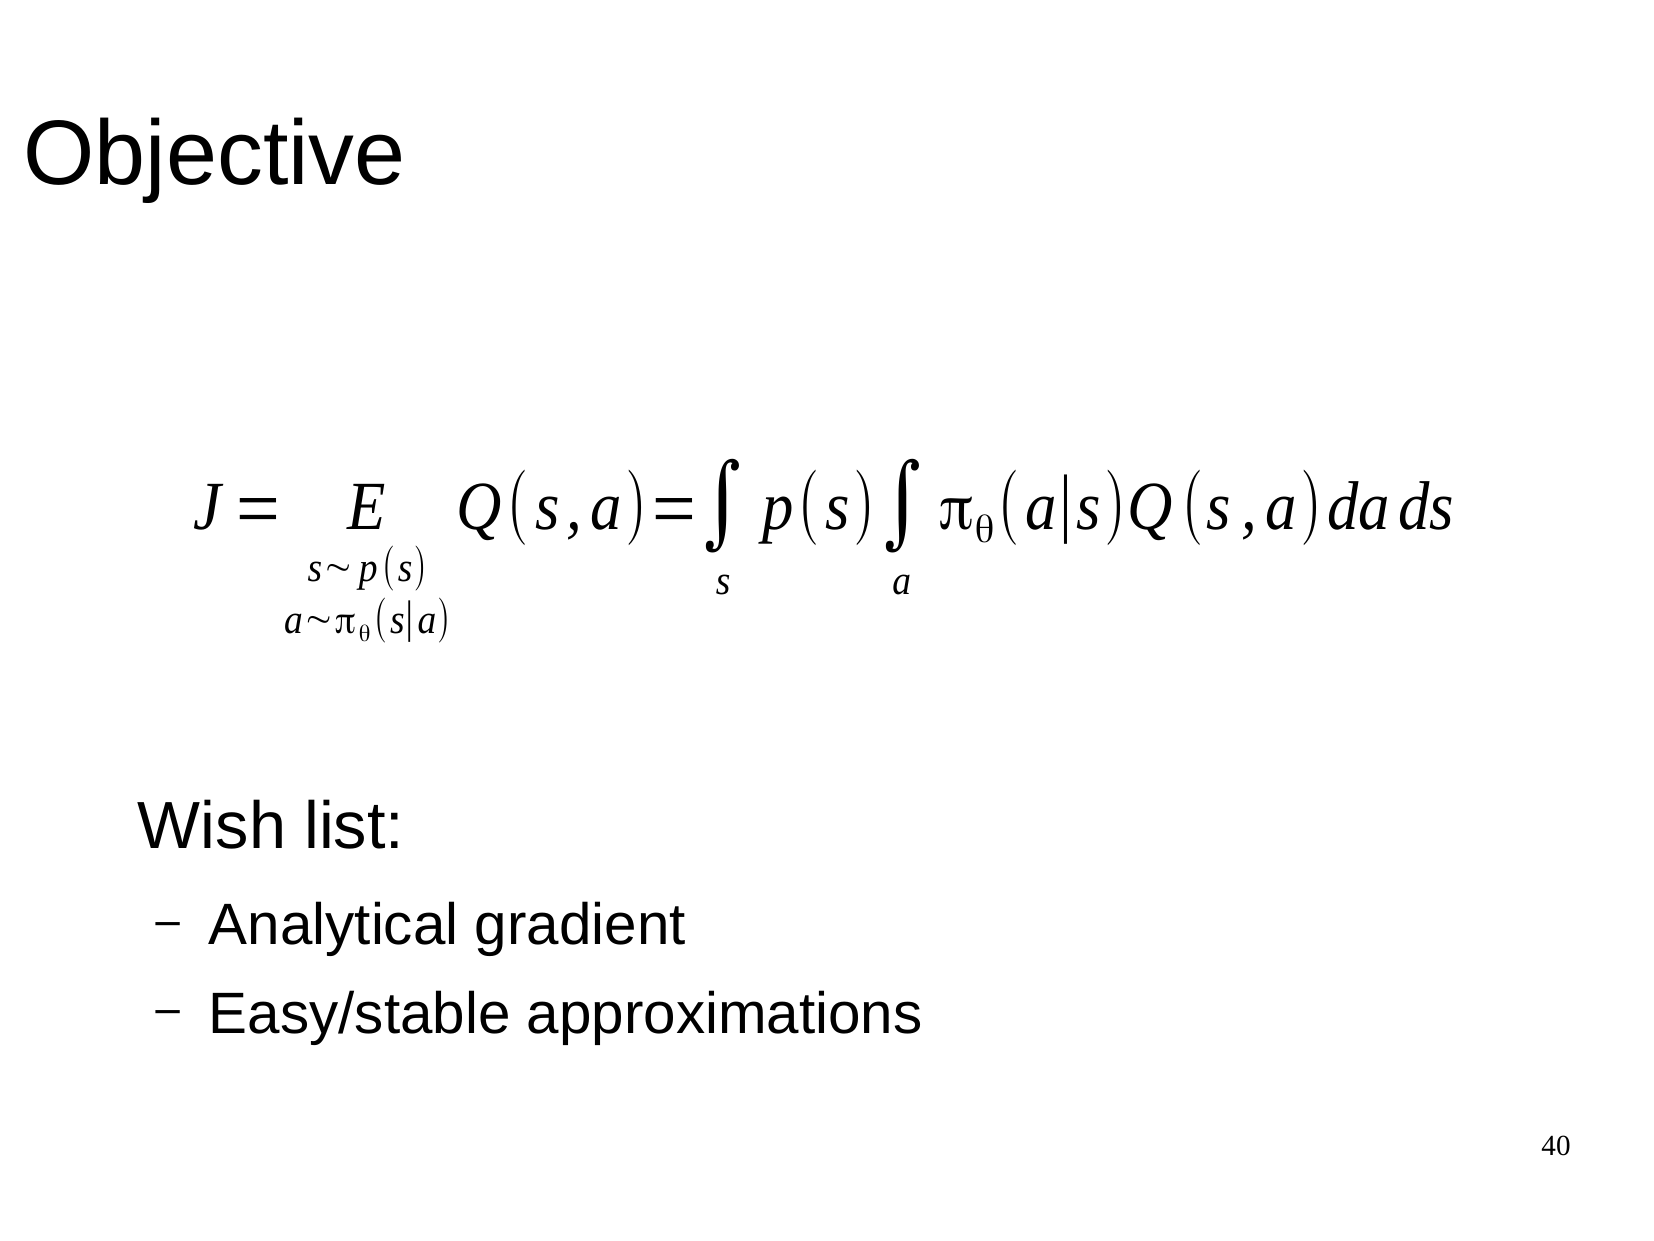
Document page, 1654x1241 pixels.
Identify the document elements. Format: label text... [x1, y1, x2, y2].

list Wish list: Analytical gradient Easy/stable approximations [67, 787, 1165, 1224]
chart [178, 452, 1472, 645]
title Objective [23, 49, 1512, 257]
